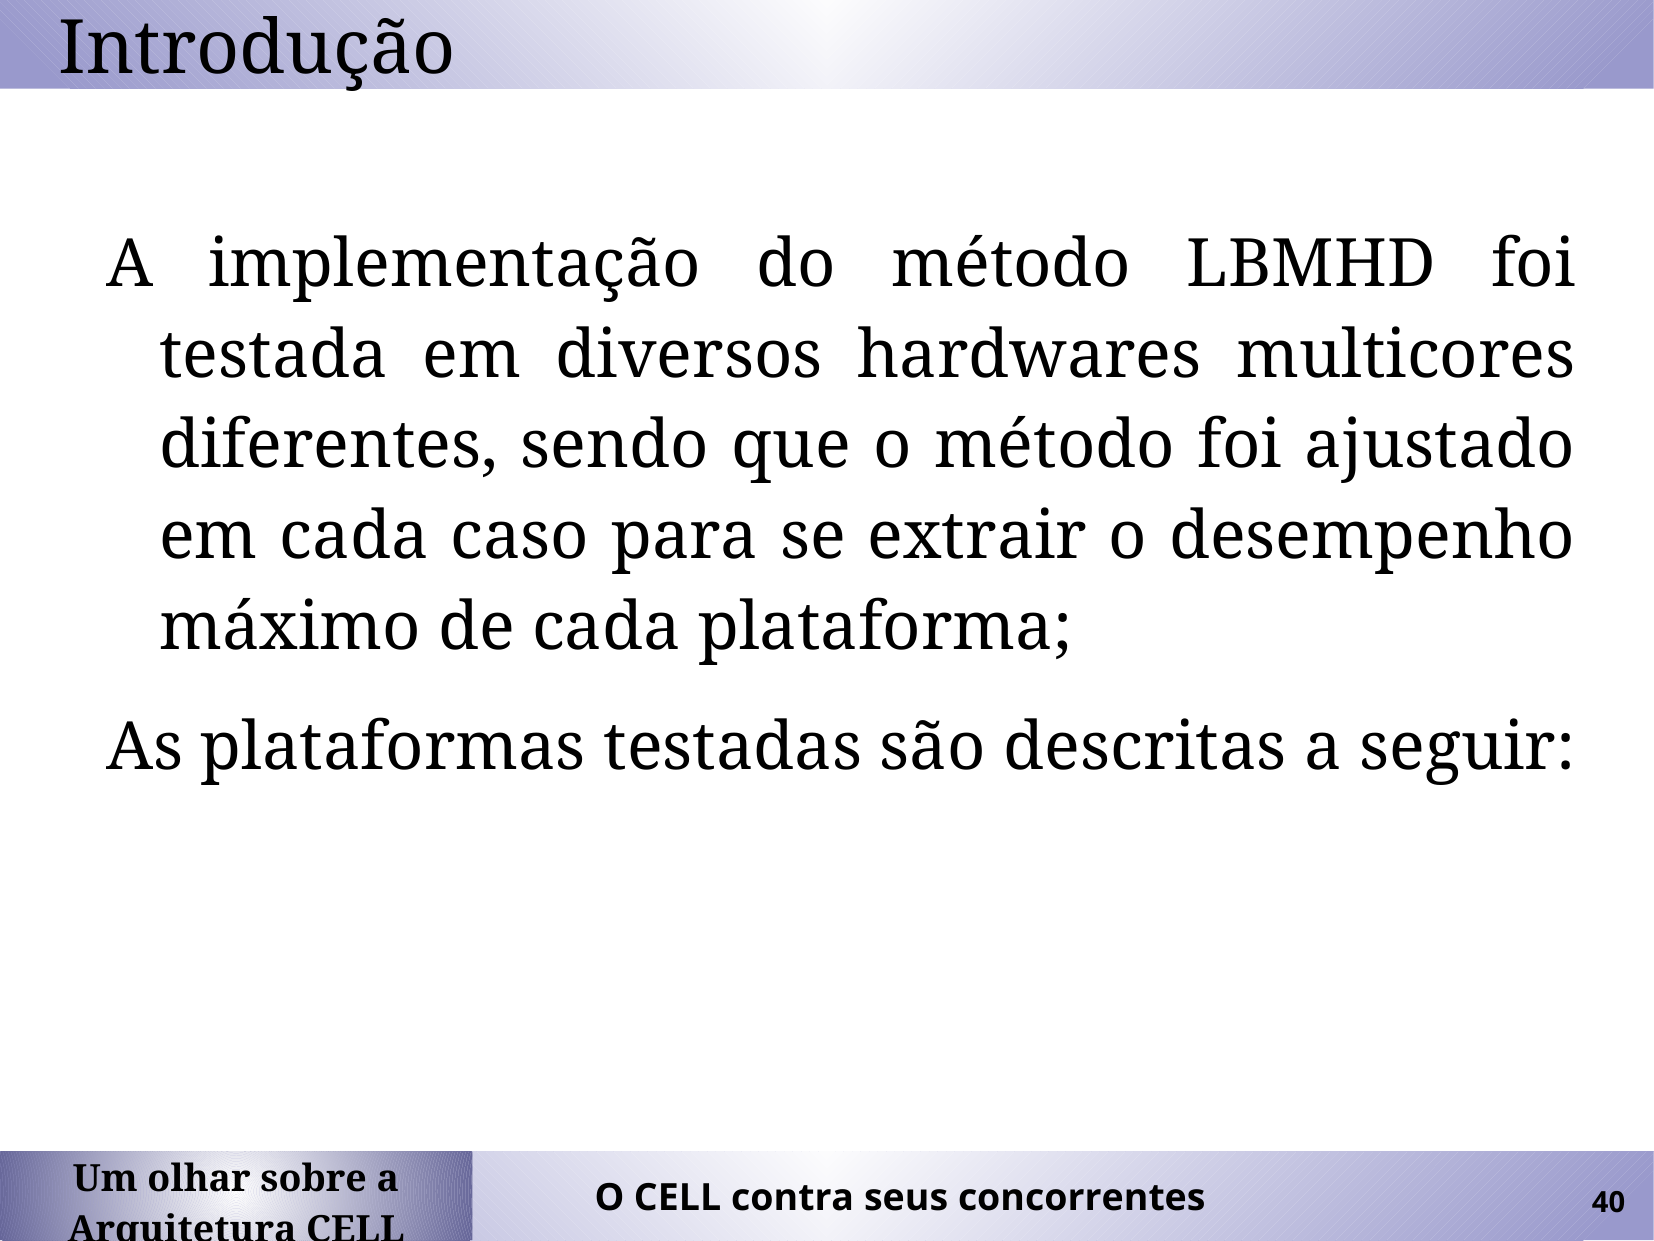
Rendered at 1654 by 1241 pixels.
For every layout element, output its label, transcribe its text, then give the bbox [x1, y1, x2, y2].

title Introdução [59, 6, 1447, 82]
list A implementação do método LBMHD foi testada em diversos hardwares multicores diferentes, sendo que o método foi ajustado em cada caso para se extrair o desempenho máximo de cada plataforma; As plataformas testadas são descritas a seguir: [88, 215, 1577, 1019]
text_box O CELL contra seus concorrentes [501, 1151, 1300, 1241]
